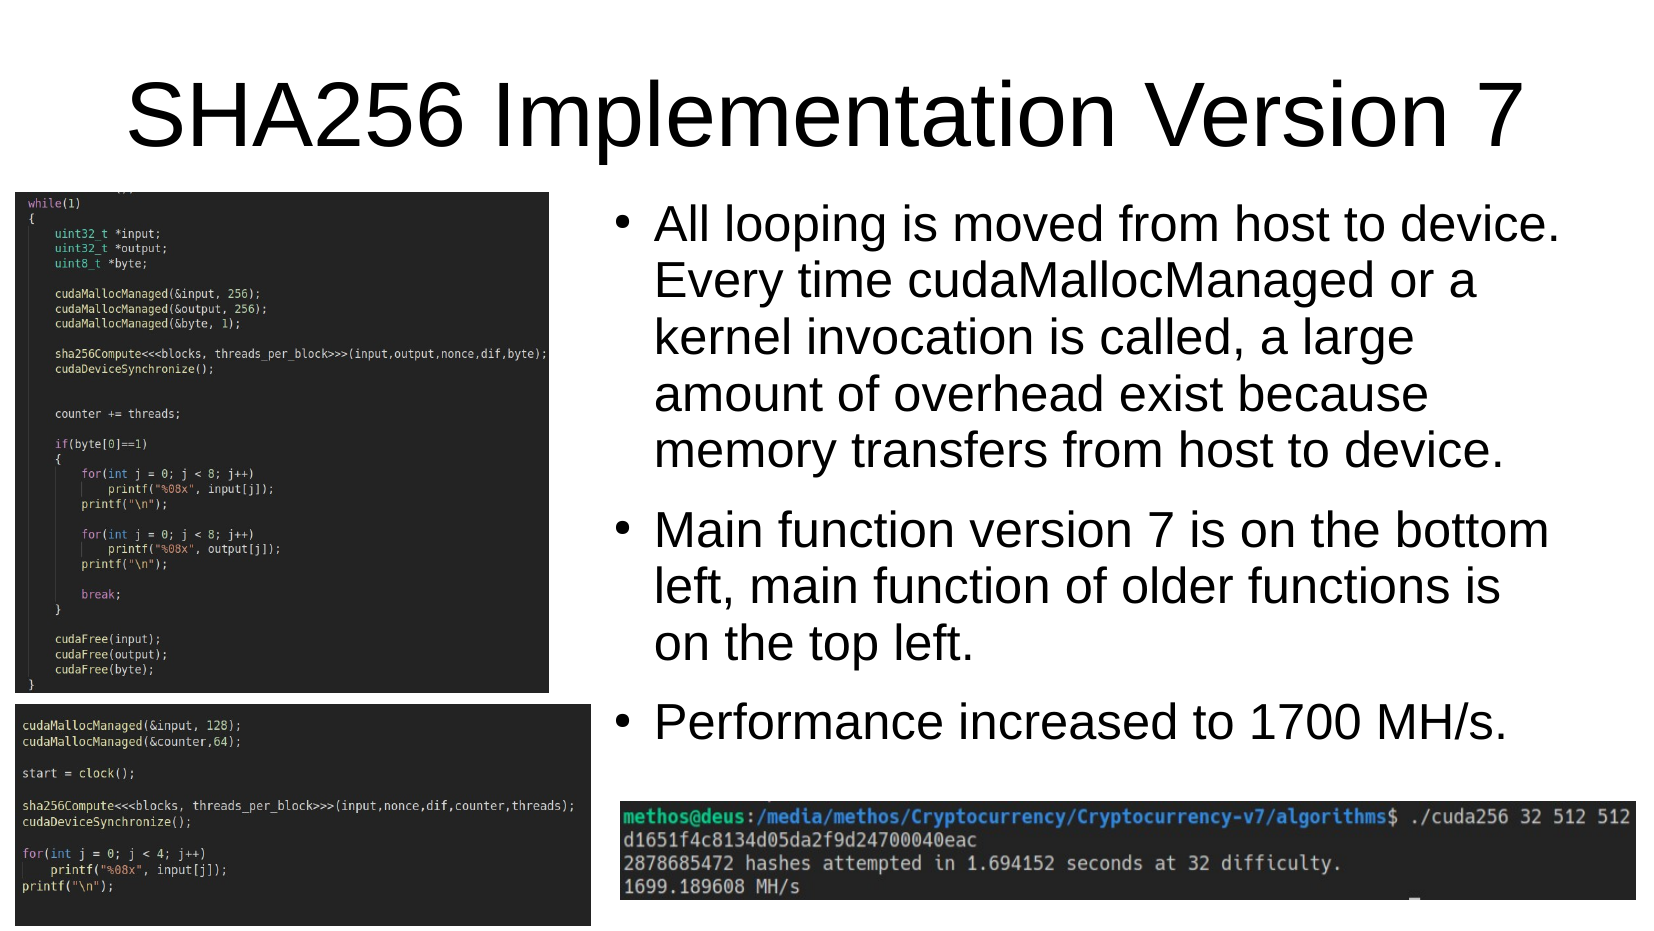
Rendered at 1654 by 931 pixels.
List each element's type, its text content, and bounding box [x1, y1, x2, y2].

picture [15, 192, 549, 693]
picture [620, 801, 1636, 901]
list All looping is moved from host to device. Every time cudaMallocManaged or a kernel invocation is called, a large amount of overhead exist because memory transfers from host to device. Main function version 7 is on the bottom left, main function of older functions is on the top left. Performance increased to 1700 MH/s. [600, 195, 1571, 758]
picture [15, 704, 591, 926]
title SHA256 Implementation Version 7 [82, 37, 1571, 193]
